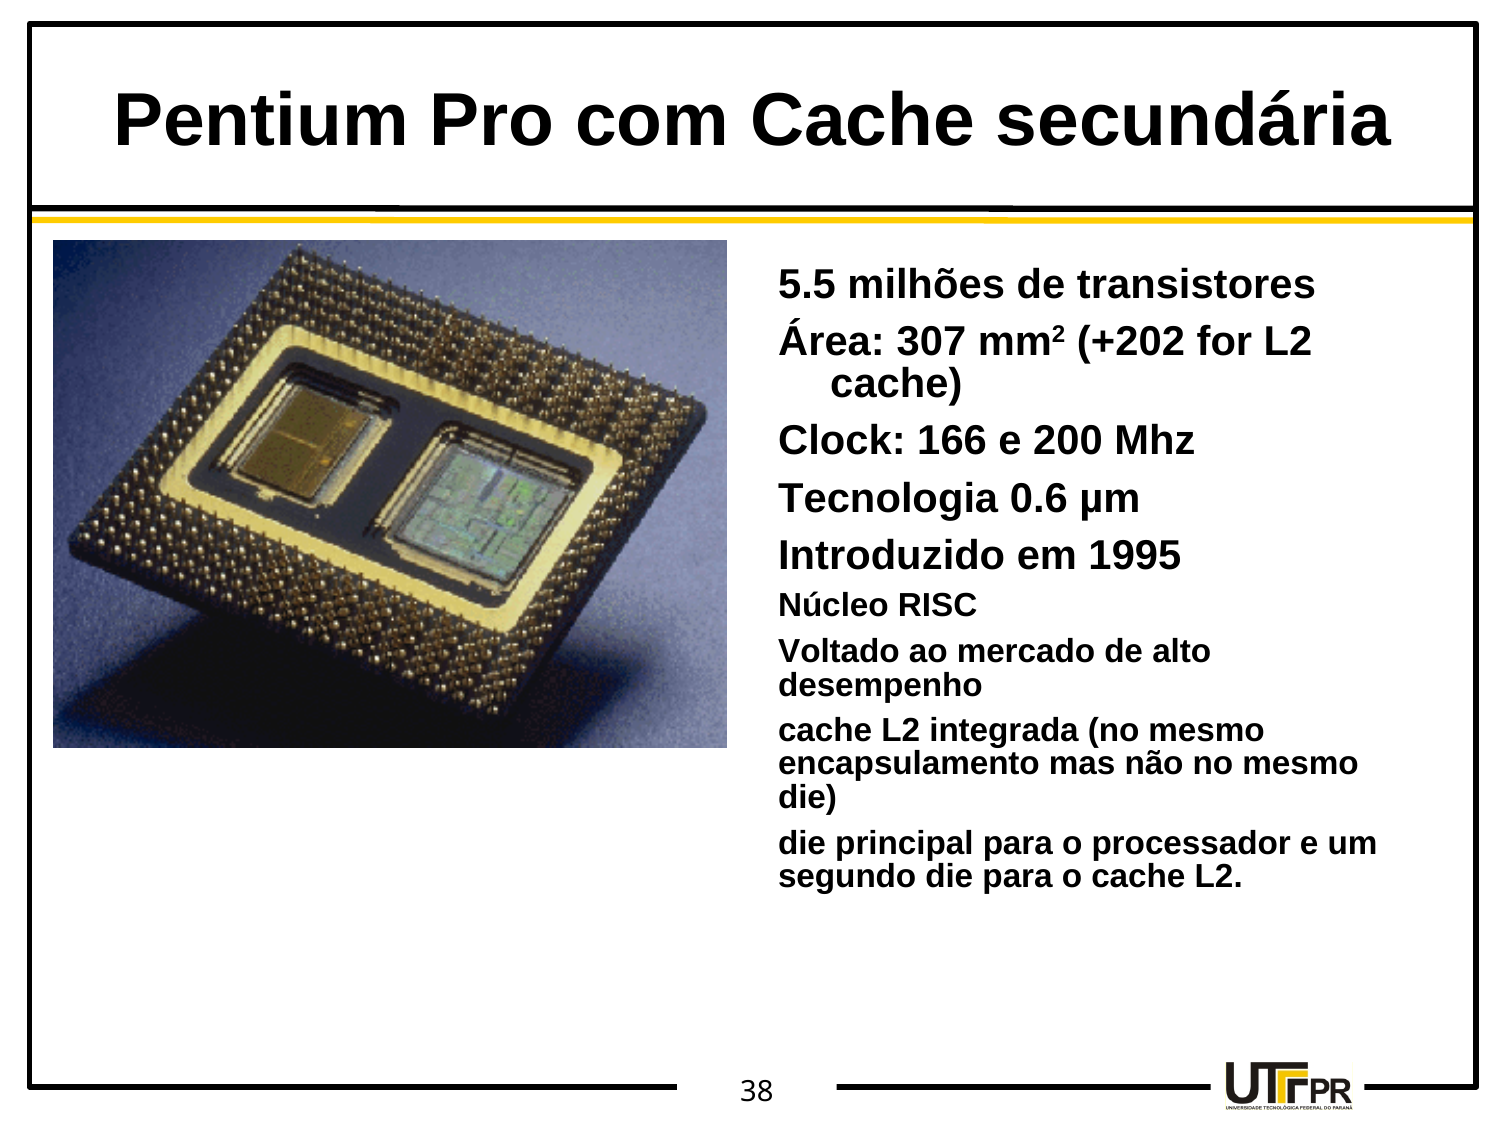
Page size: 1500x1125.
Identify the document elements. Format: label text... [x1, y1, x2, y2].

title Pentium Pro com Cache secundária [29, 47, 1477, 196]
picture [53, 240, 727, 748]
list 5.5 milhões de transistores Área: 307 mm2 (+202 for L2 cache) Clock: 166 e 200 Mhz Tecnologia 0.6 µm Introduzido em 1995 Núcleo RISC Voltado ao mercado de alto desempenho cache L2 integrada (no mesmo encapsulamento mas não no mesmo die) die principal para o processador e um segundo die para o cache L2. [763, 257, 1428, 1027]
picture [1225, 1062, 1353, 1110]
